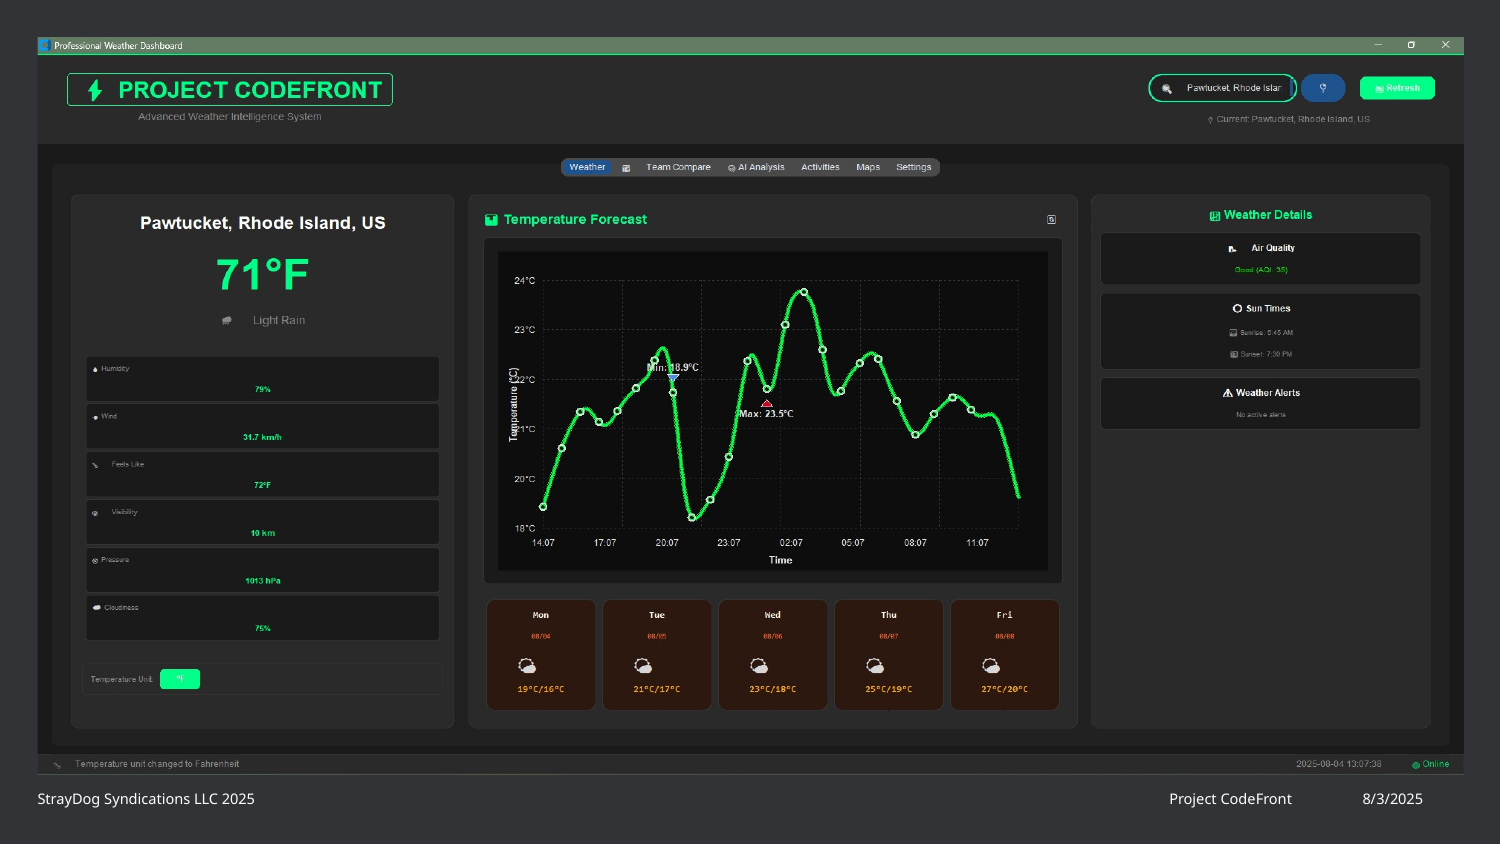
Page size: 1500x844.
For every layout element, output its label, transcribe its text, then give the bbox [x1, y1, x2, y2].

subtitle StrayDog Syndications LLC 2025 [37, 789, 302, 808]
picture [37, 37, 1464, 775]
subtitle 8/3/2025 [1321, 789, 1464, 808]
subtitle Project CodeFront [1027, 789, 1293, 808]
